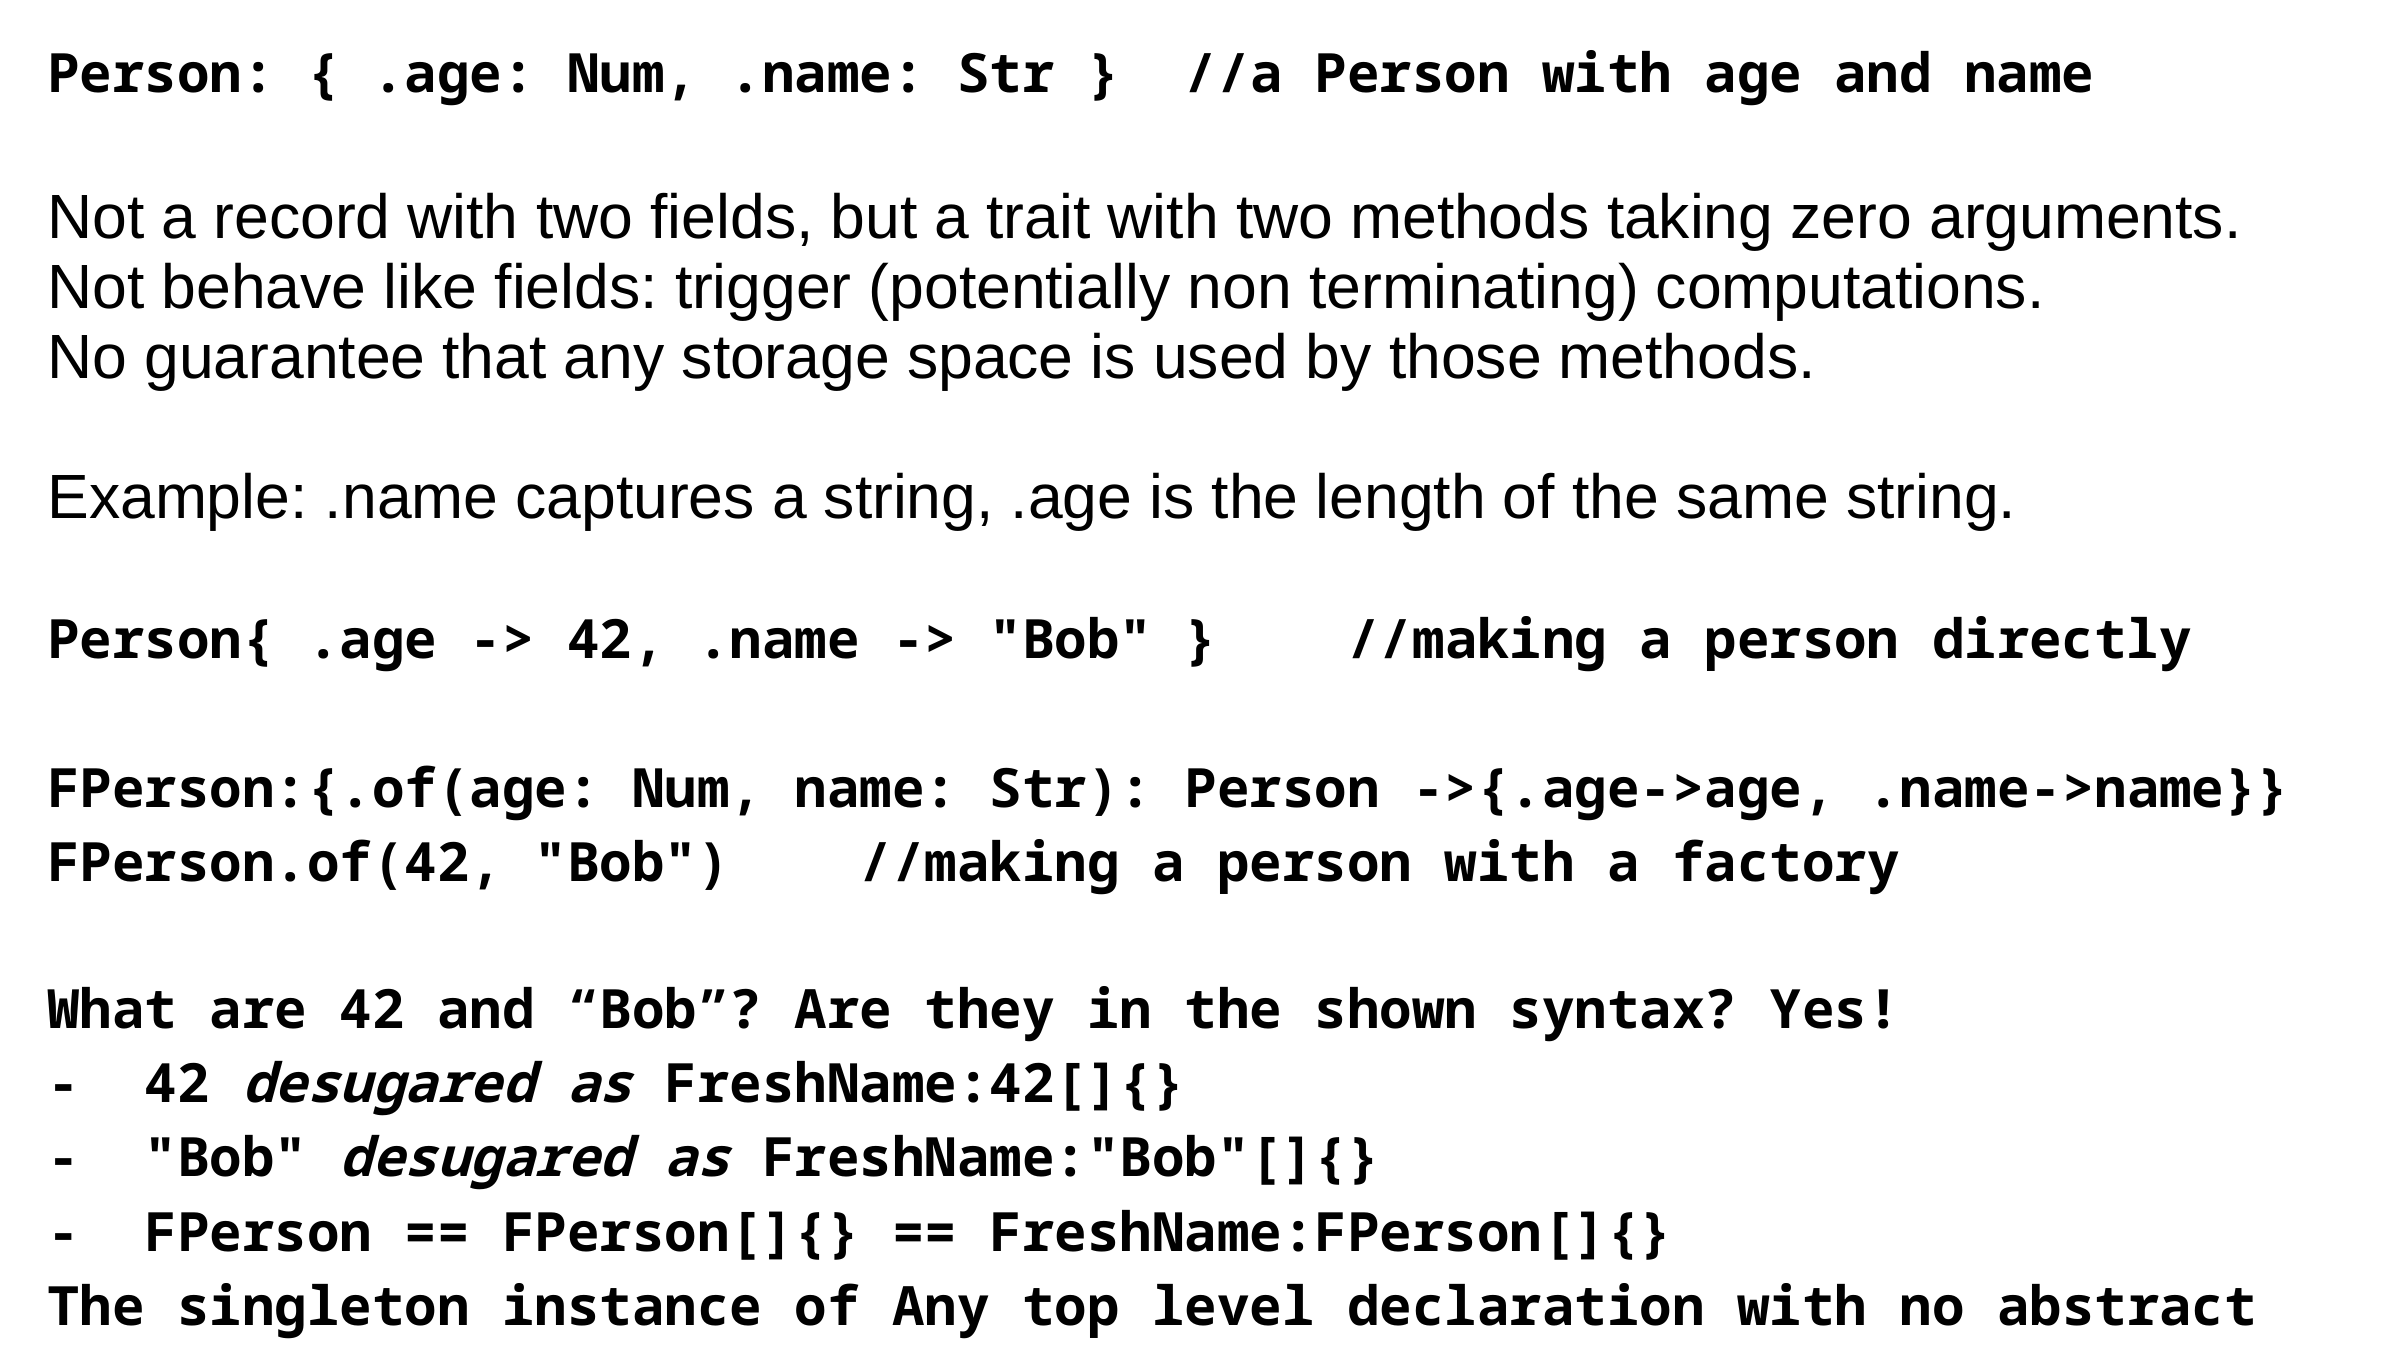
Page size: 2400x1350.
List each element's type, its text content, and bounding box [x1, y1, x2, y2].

text_box Person: { .age: Num, .name: Str } //a Person with age and name Not a record with two fields, but a trait with two methods taking zero arguments. Not behave like fields: trigger (potentially non terminating) computations. No guarantee that any storage space is used by those methods. Example: .name captures a string, .age is the length of the same string. Person{ .age -> 42, .name -> "Bob" } //making a person directly FPerson:{.of(age: Num, name: Str): Person ->{.age->age, .name->name}} FPerson.of(42, "Bob") //making a person with a factory What are 42 and “Bob”? Are they in the shown syntax? Yes! - 42 desugared as FreshName:42[]{} - "Bob" desugared as FreshName:"Bob"[]{} - FPerson == FPerson[]{} == FreshName:FPerson[]{} The singleton instance of Any top level declaration with no abstract method can be ‘summoned’ by just writing the name [32, 27, 2358, 1321]
